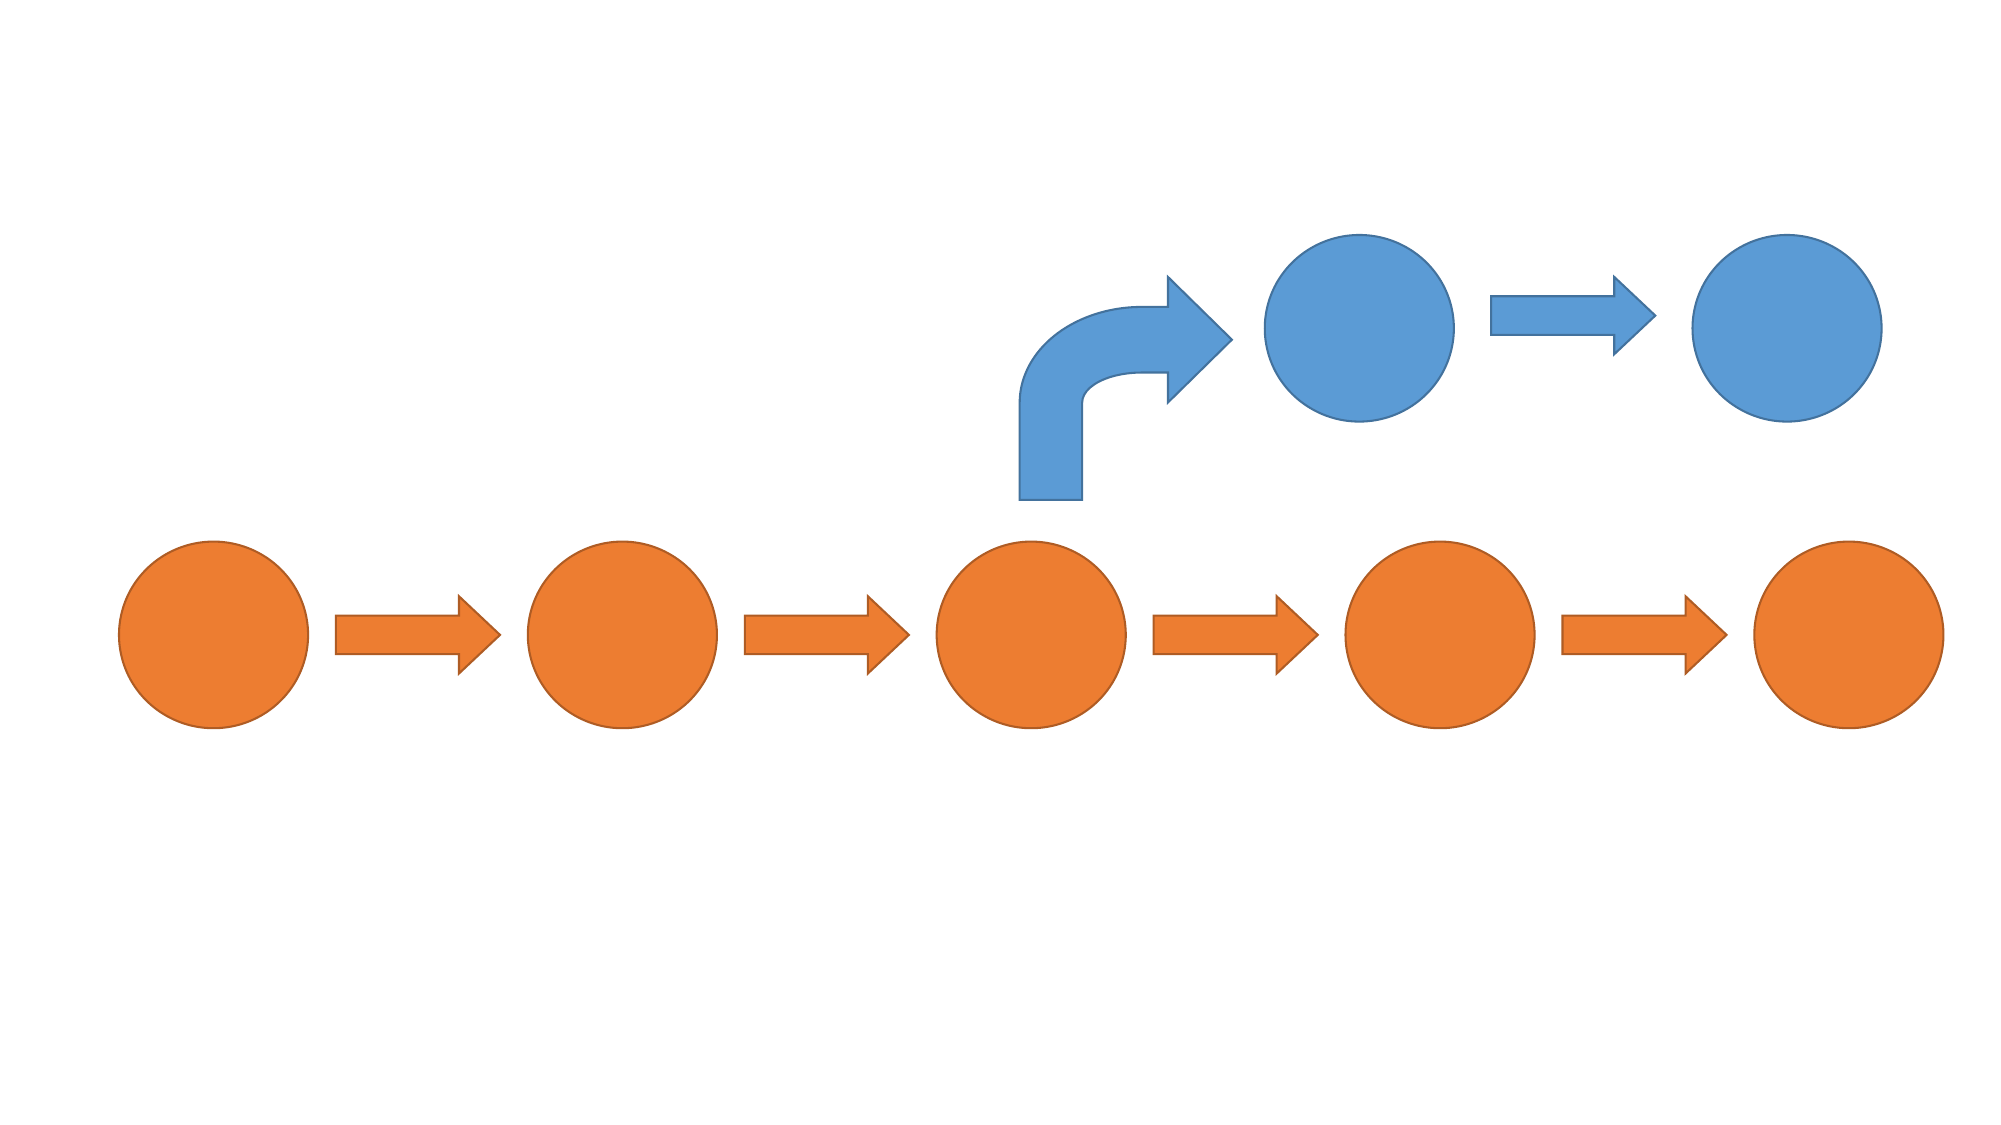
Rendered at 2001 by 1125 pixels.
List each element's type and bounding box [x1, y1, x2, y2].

text_box [1562, 596, 1727, 674]
text_box [527, 541, 717, 729]
text_box [1754, 541, 1944, 729]
text_box [1153, 596, 1318, 674]
text_box [335, 596, 501, 674]
text_box [744, 596, 909, 674]
text_box [118, 541, 309, 729]
text_box [936, 541, 1126, 729]
text_box [1345, 541, 1535, 729]
text_box [1019, 276, 1232, 500]
text_box [1264, 234, 1454, 422]
text_box [1692, 234, 1882, 422]
text_box [1491, 276, 1656, 355]
